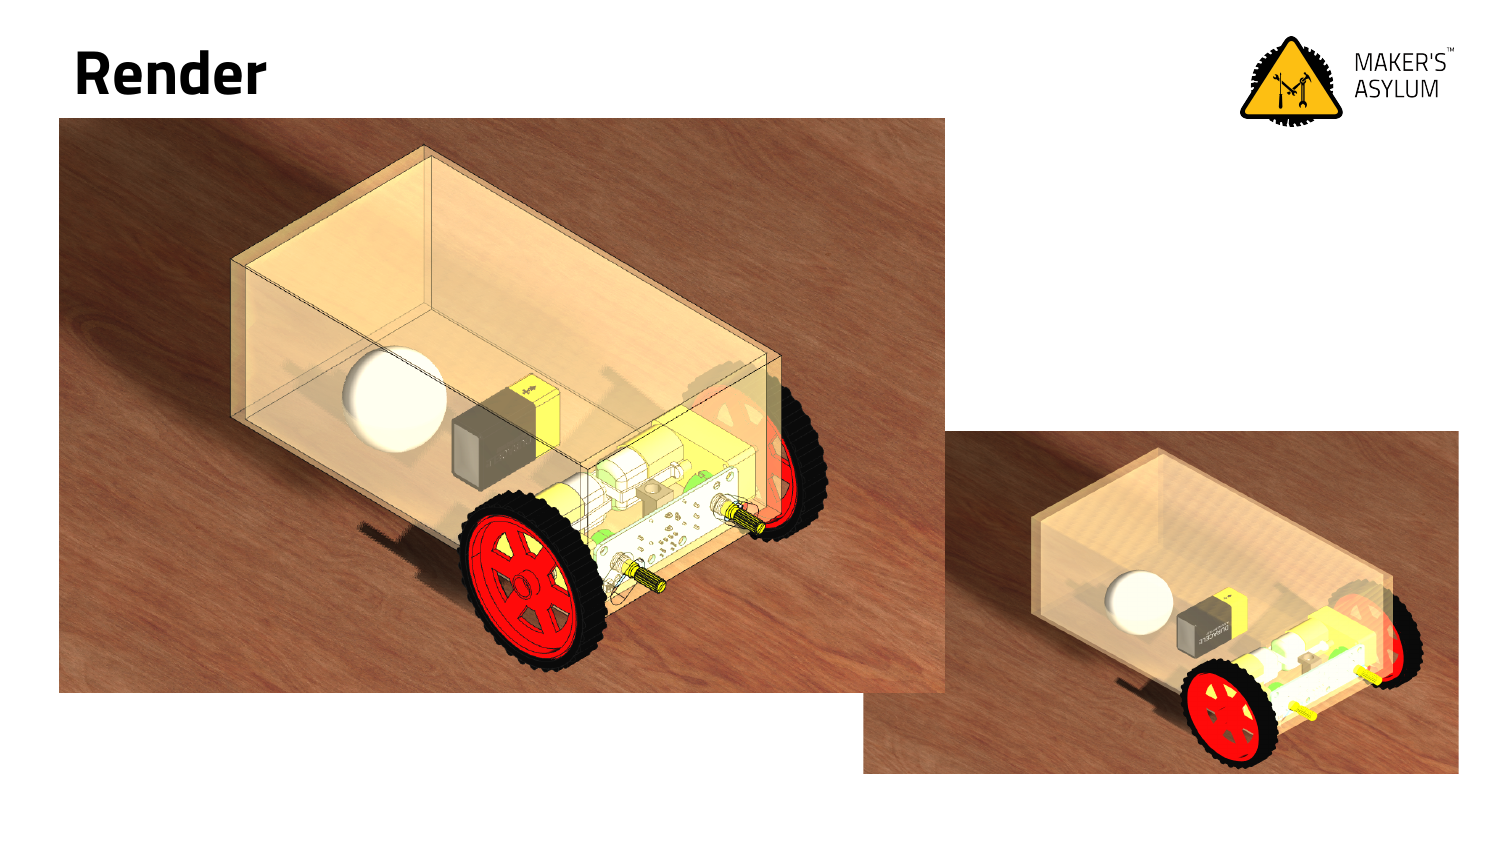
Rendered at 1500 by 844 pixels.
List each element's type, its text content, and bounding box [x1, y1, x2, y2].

picture [59, 118, 1459, 774]
text_box Render [58, 11, 822, 127]
picture [1240, 36, 1454, 128]
